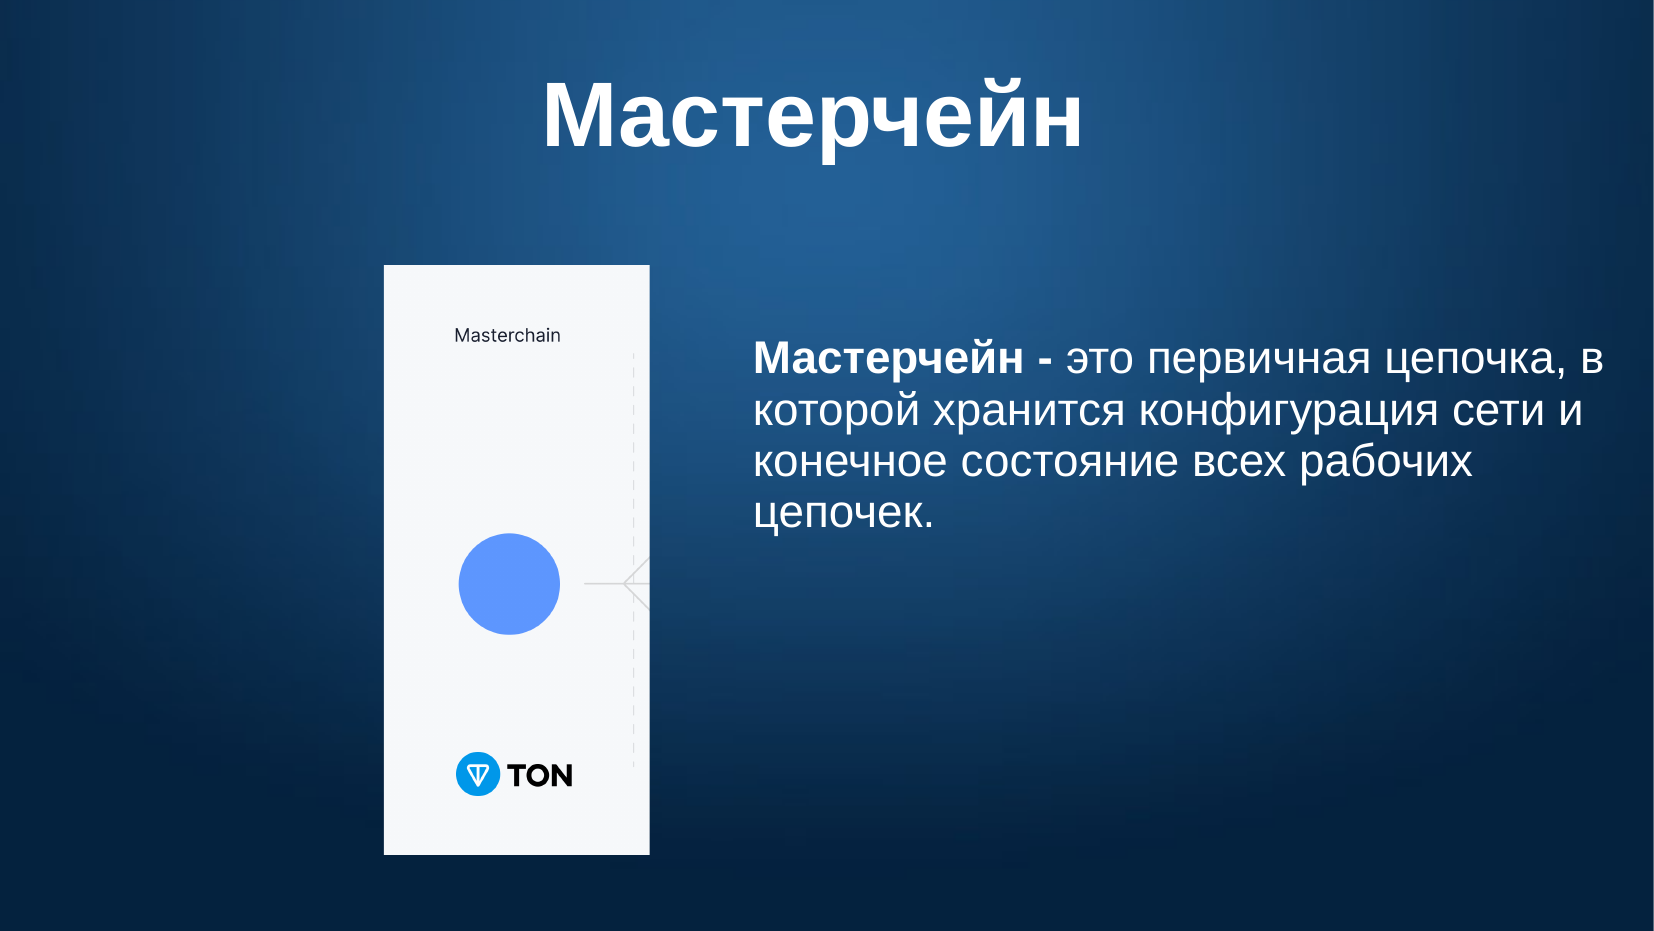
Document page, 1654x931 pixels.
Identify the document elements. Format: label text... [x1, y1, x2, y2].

title Мастерчейн [82, 12, 1571, 218]
picture [0, 0, 1654, 931]
text_box Мастерчейн - это первичная цепочка, в которой хранится конфигурация сети и конечное состояние всех рабочих цепочек. [738, 324, 1625, 648]
